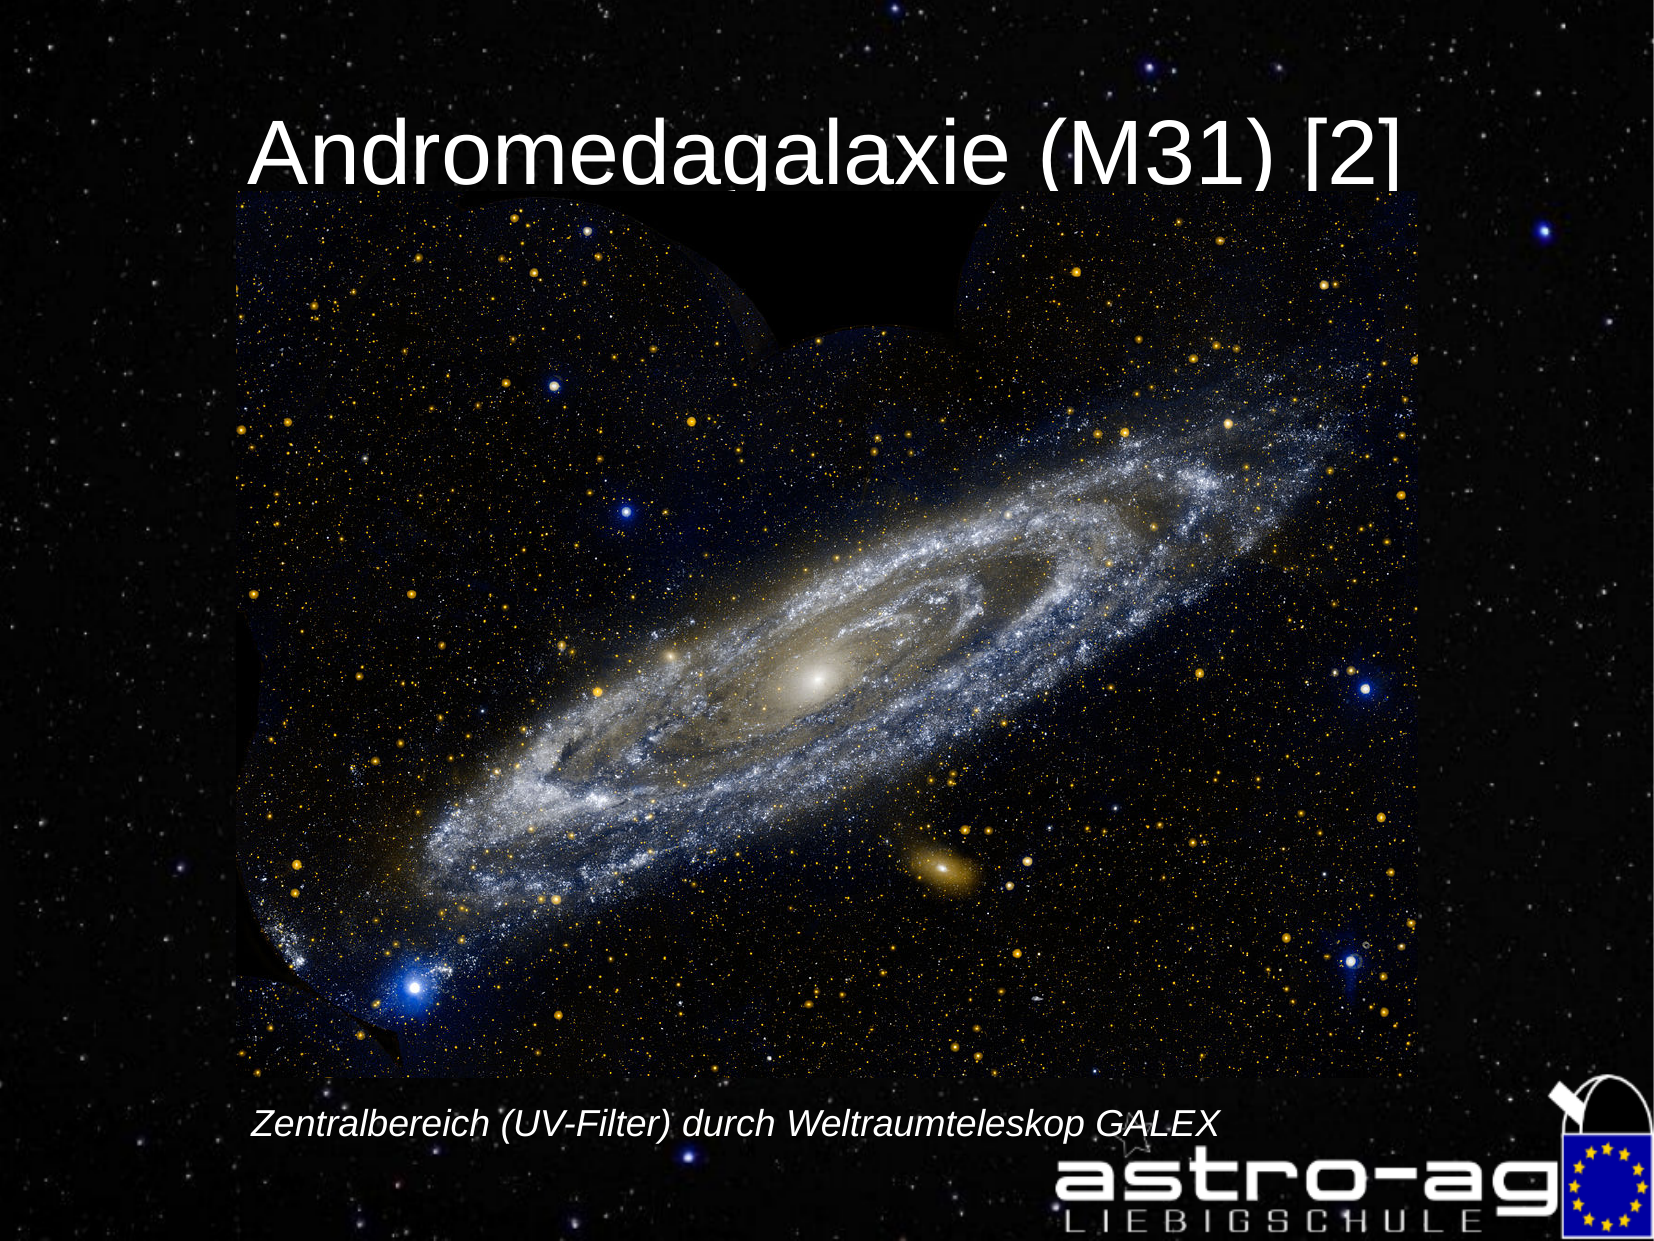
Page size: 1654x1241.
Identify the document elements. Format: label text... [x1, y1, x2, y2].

picture [0, 0, 1654, 1241]
text_box Zentralbereich (UV-Filter) durch Weltraumteleskop GALEX [236, 1094, 1270, 1152]
title Andromedagalaxie (M31) [2] [82, 49, 1571, 257]
